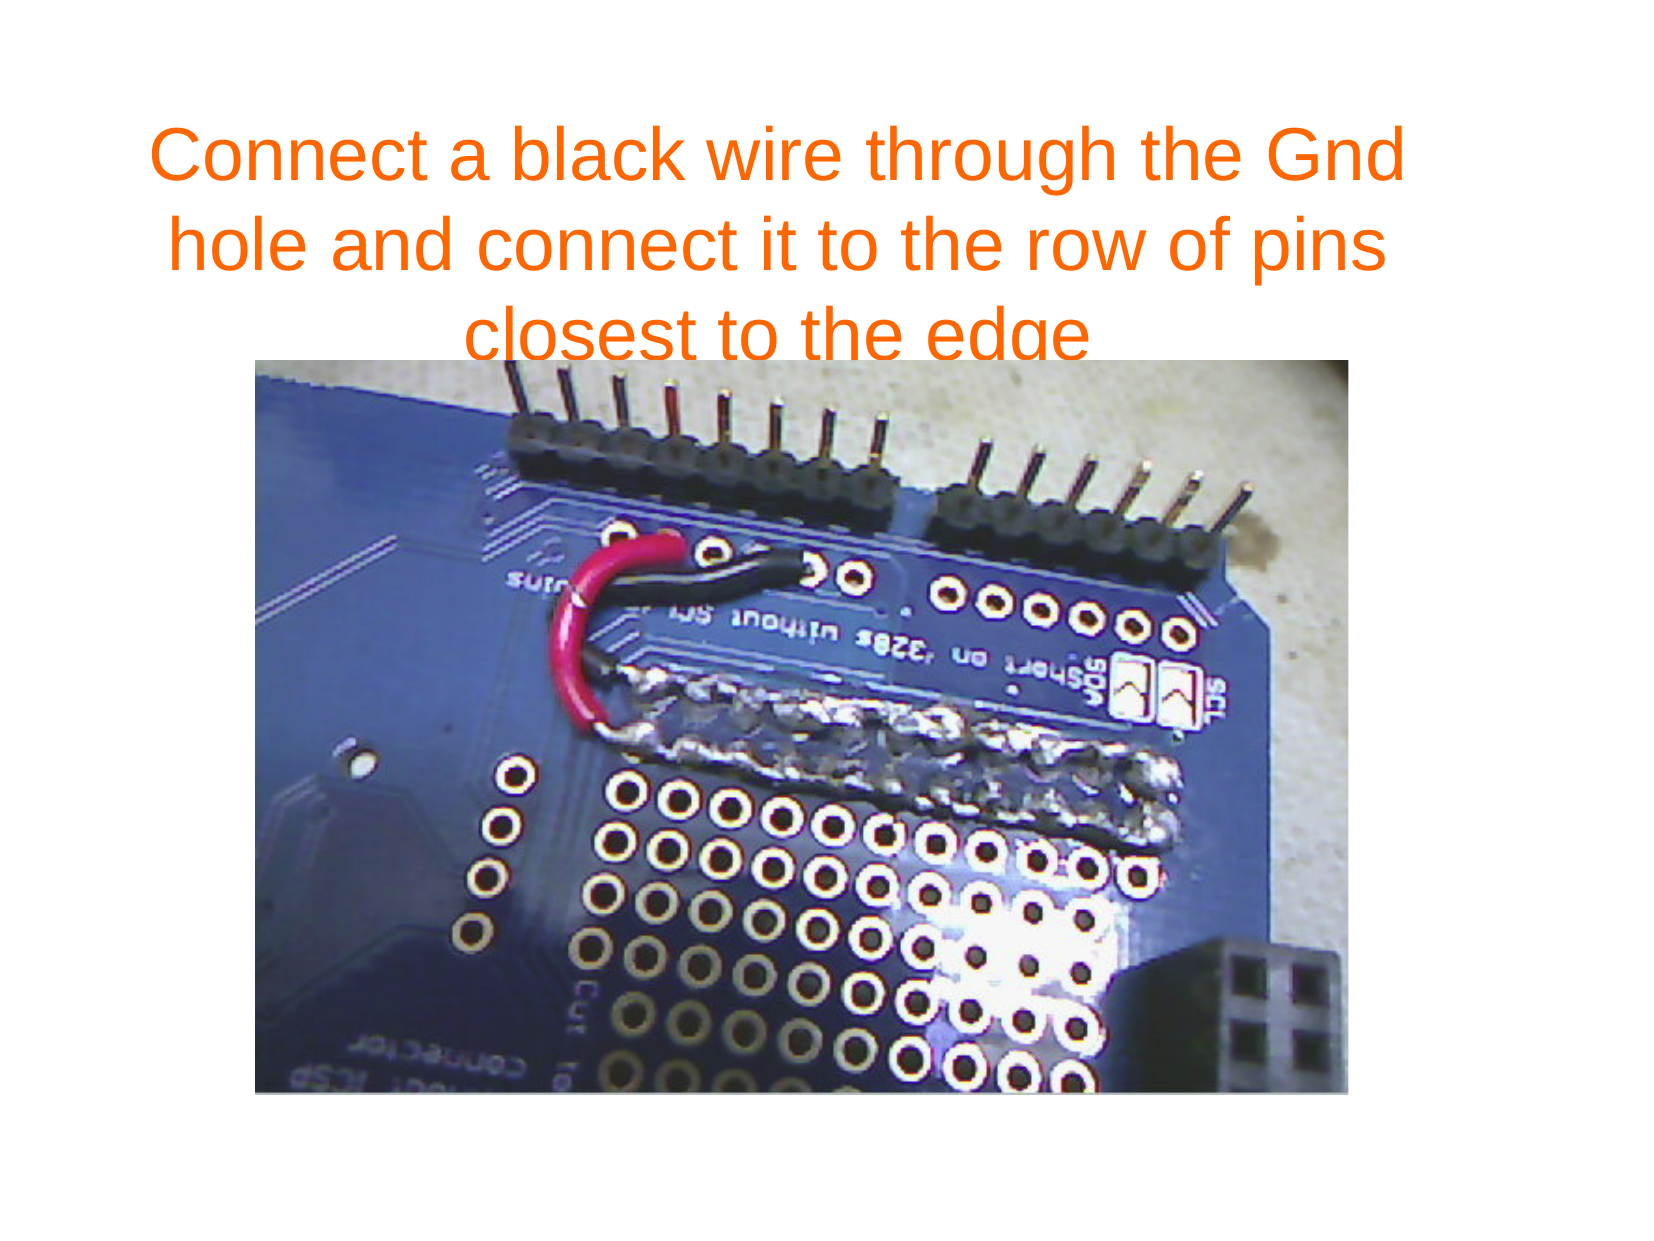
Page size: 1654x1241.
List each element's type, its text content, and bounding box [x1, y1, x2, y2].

title Connect a black wire through the Gnd hole and connect it to the row of pins closest to the edge [105, 105, 1452, 316]
picture [255, 360, 1349, 1096]
